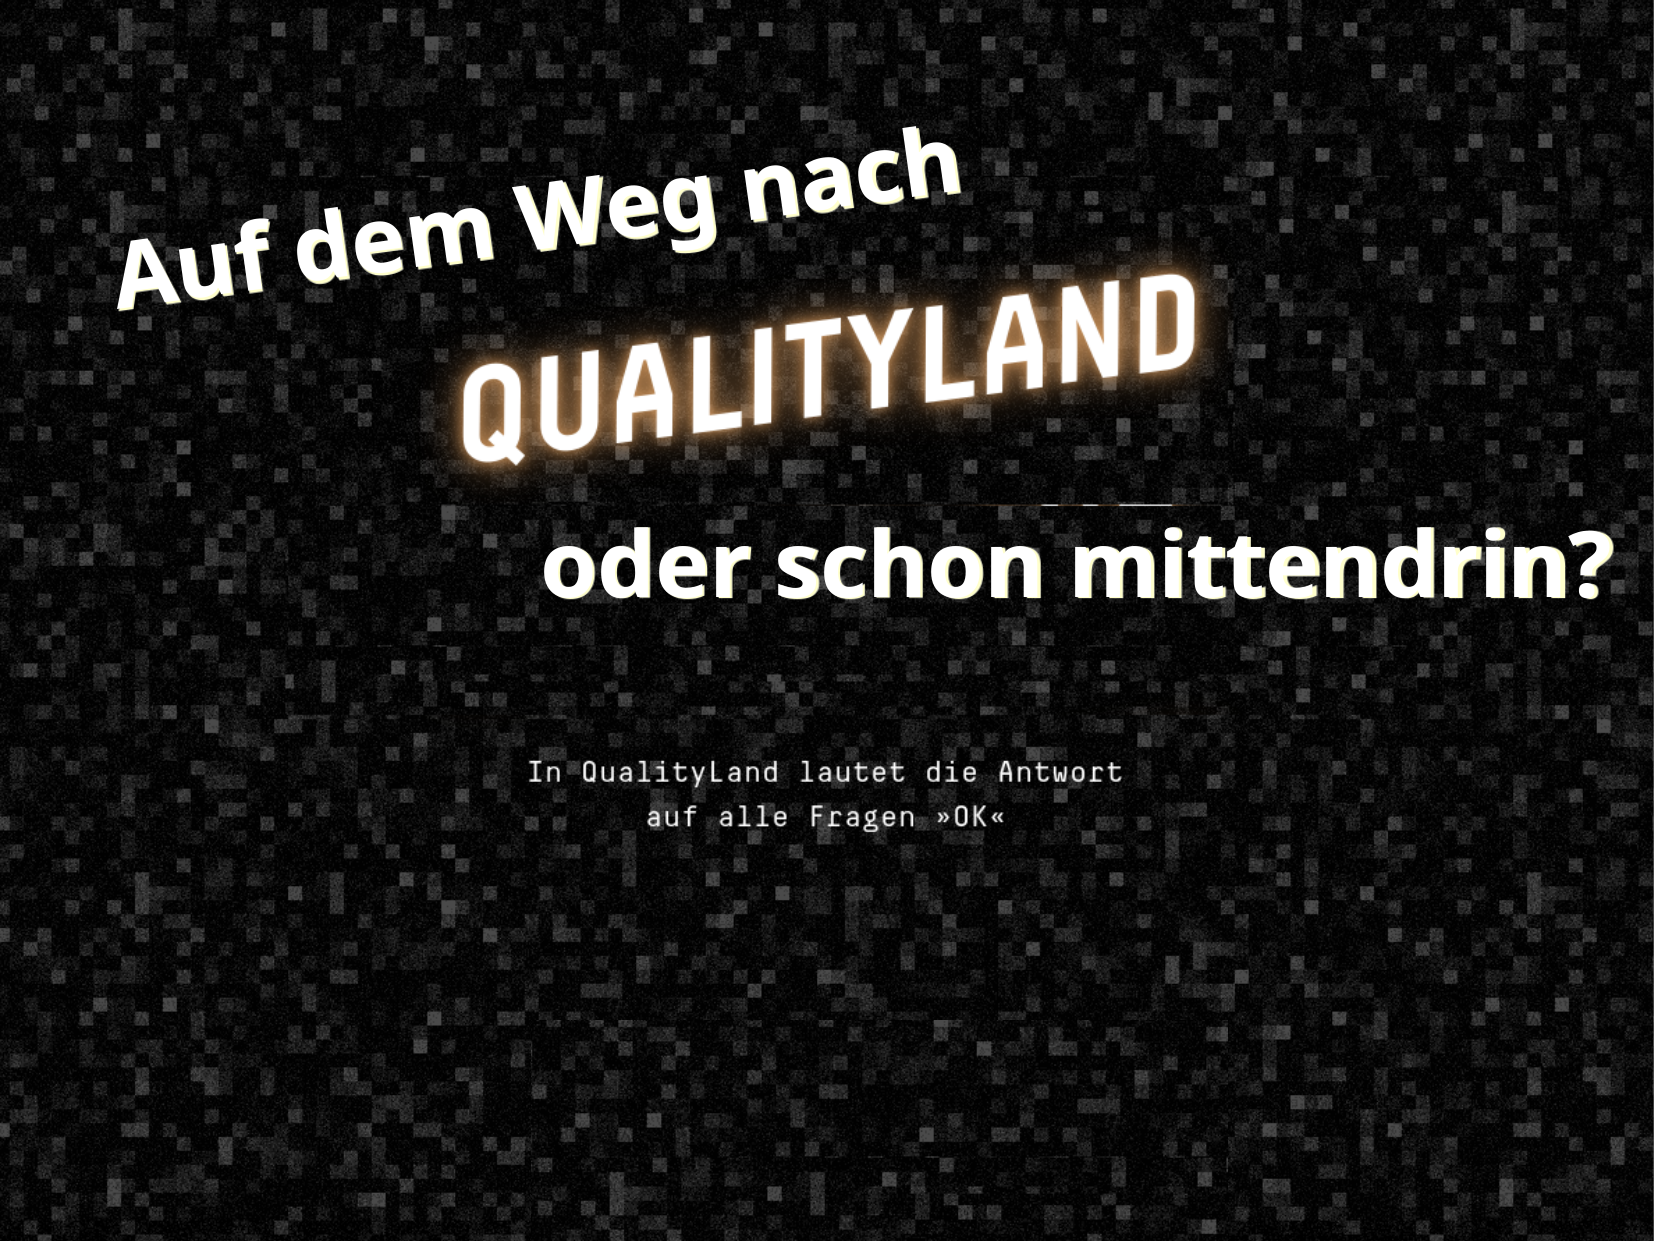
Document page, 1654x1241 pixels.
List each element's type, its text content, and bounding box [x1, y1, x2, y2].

picture [0, 0, 1654, 1241]
text_box Auf dem Weg nach [87, 81, 1043, 701]
text_box oder schon mittendrin? [525, 491, 1654, 990]
